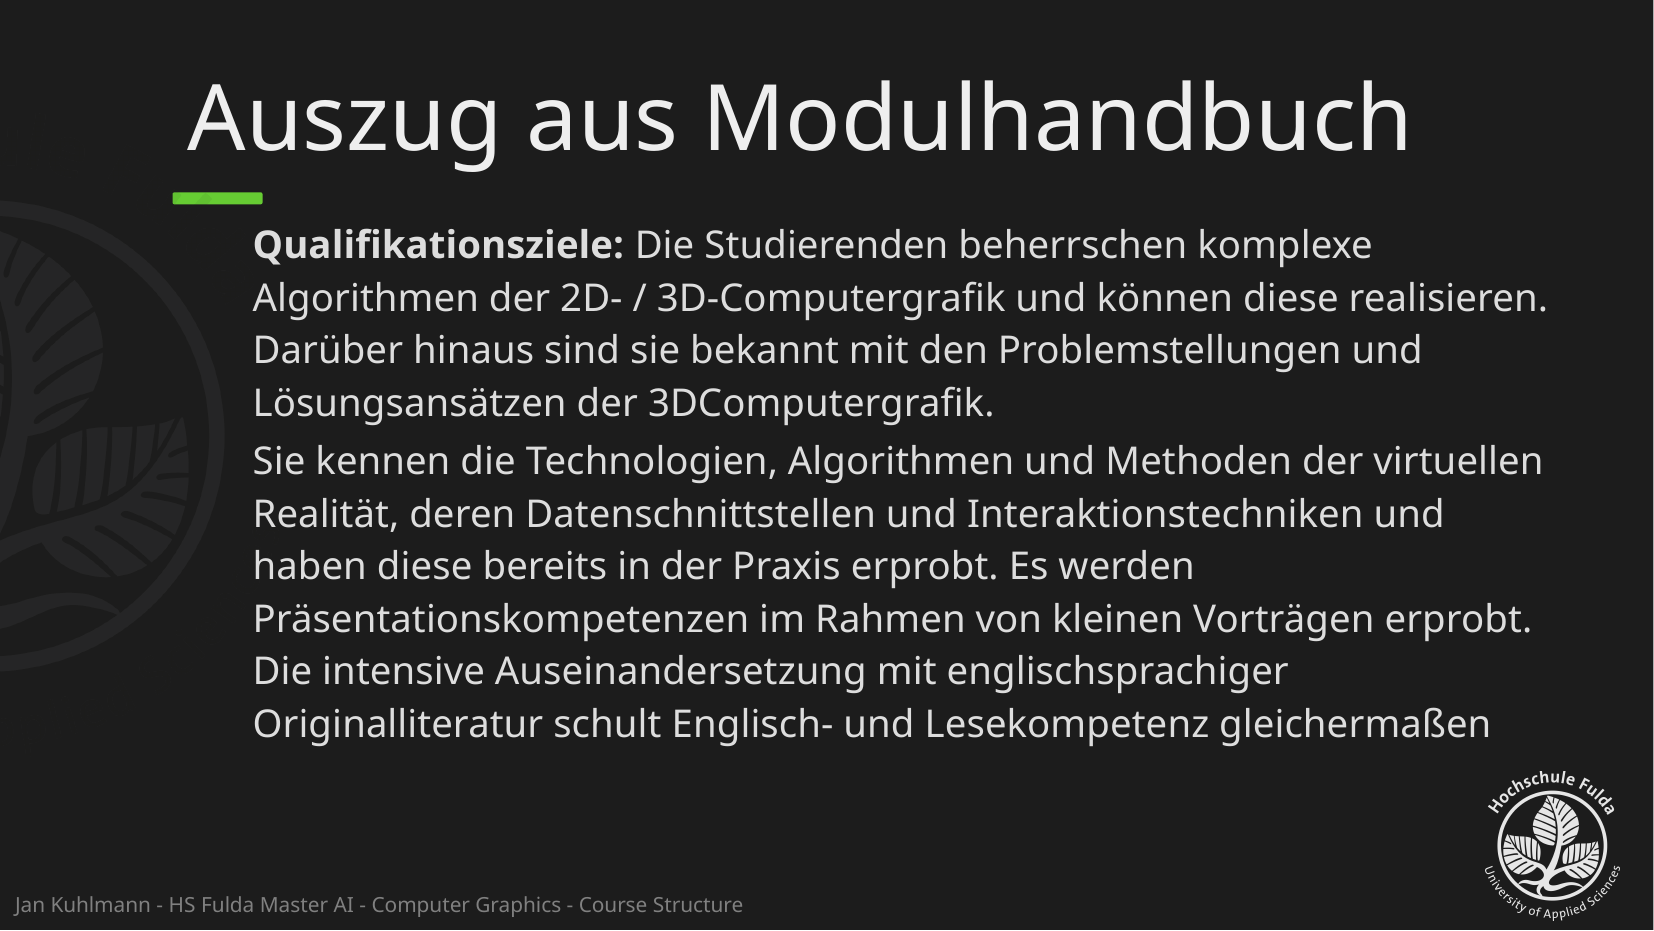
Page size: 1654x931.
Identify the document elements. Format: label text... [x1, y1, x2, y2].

list Qualifikationsziele: Die Studierenden beherrschen komplexe Algorithmen der 2D- / 3D-Computergrafik und können diese realisieren. Darüber hinaus sind sie bekannt mit den Problemstellungen und Lösungsansätzen der 3DComputergrafik. Sie kennen die Technologien, Algorithmen und Methoden der virtuellen Realität, deren Datenschnittstellen und Interaktionstechniken und haben diese bereits in der Praxis erprobt. Es werden Präsentationskompetenzen im Rahmen von kleinen Vorträgen erprobt. Die intensive Auseinandersetzung mit englischsprachiger Originalliteratur schult Englisch- und Lesekompetenz gleichermaßen [187, 217, 1571, 758]
picture [1485, 771, 1620, 921]
title Auszug aus Modulhandbuch [187, 37, 1571, 193]
